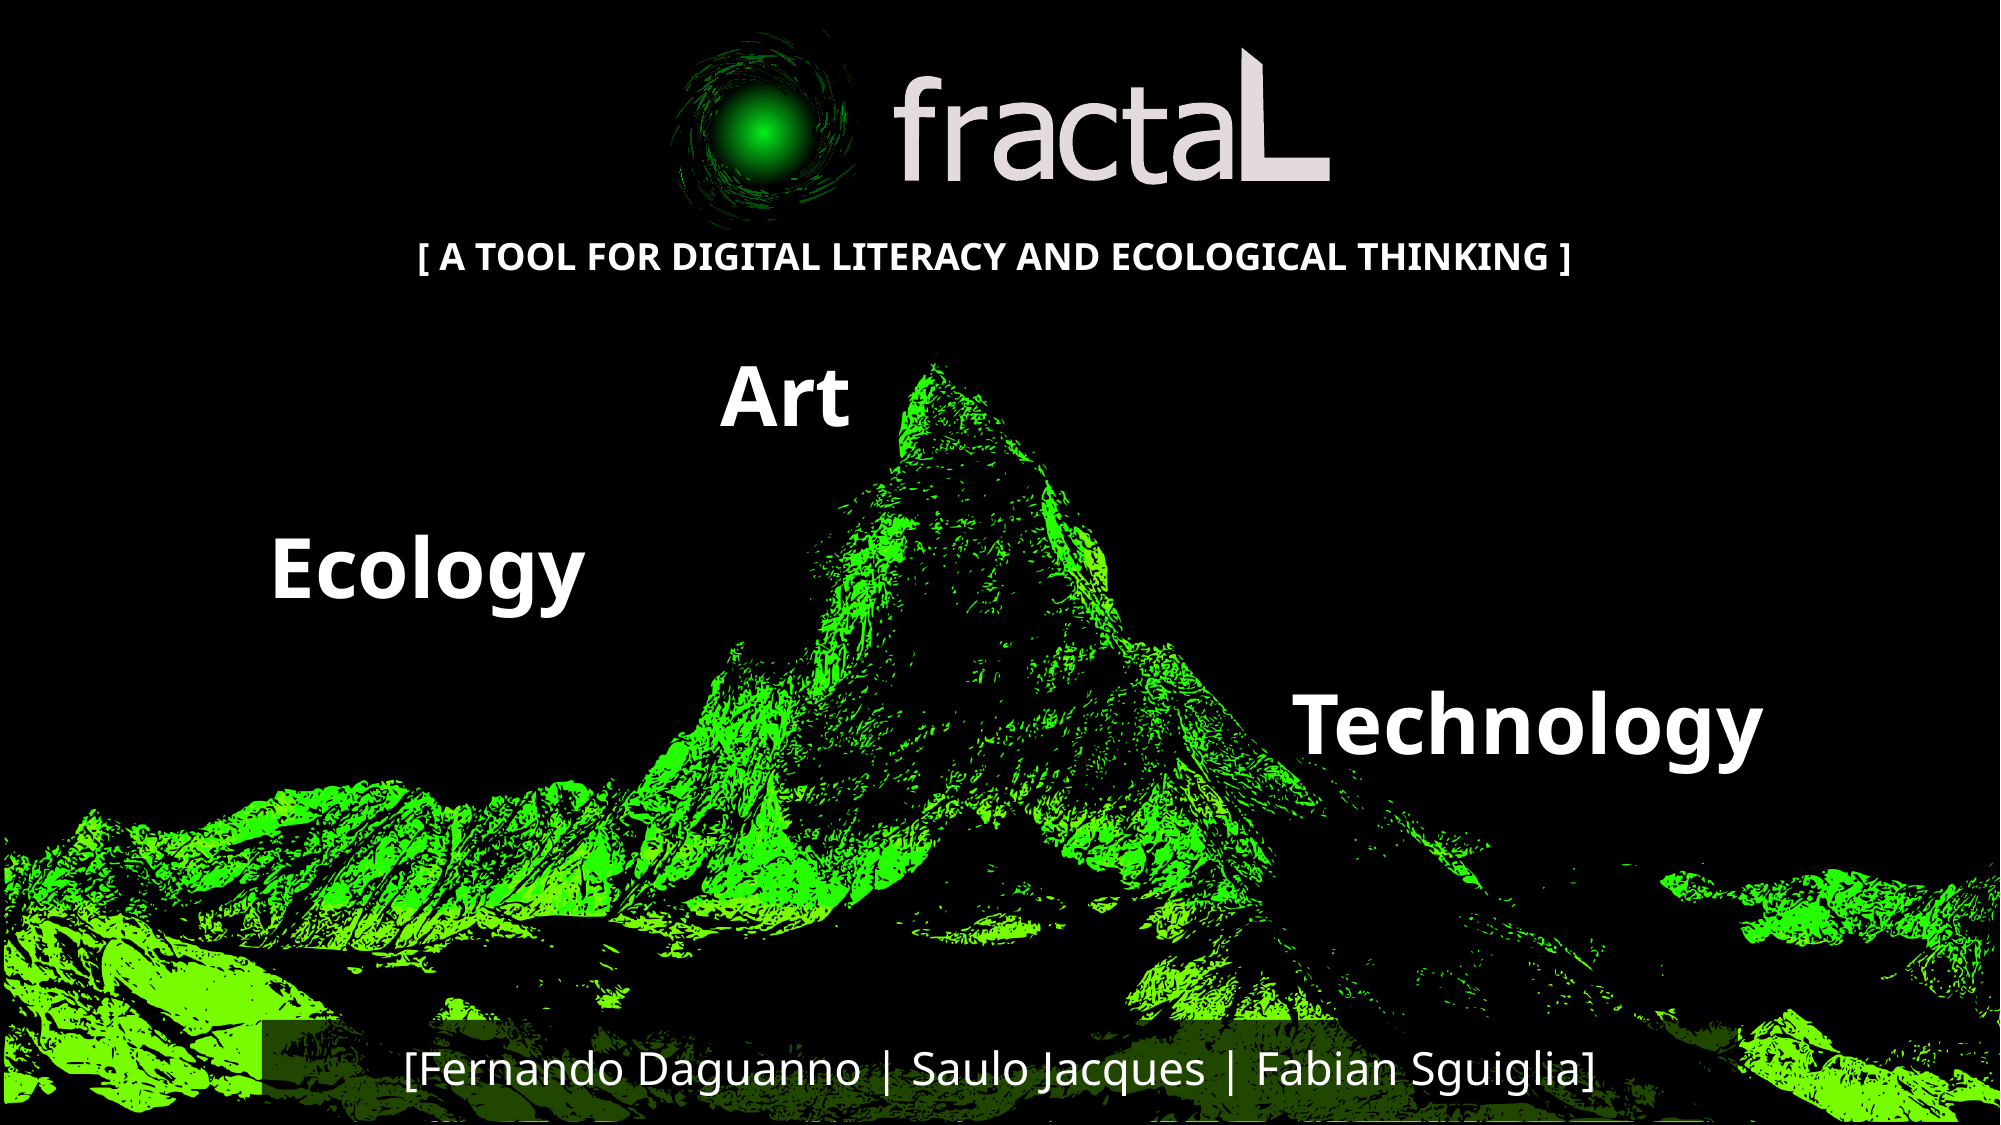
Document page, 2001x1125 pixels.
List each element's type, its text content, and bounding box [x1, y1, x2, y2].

picture [2, 0, 2000, 1122]
text_box Ecology [254, 501, 657, 619]
text_box [Fernando Daguanno | Saulo Jacques | Fabian Sguiglia] [261, 1019, 1738, 1122]
text_box Technology [1276, 658, 1847, 775]
text_box Art [705, 329, 901, 447]
text_box [ A TOOL FOR DIGITAL LITERACY AND ECOLOGICAL thinking ] [172, 225, 1828, 286]
